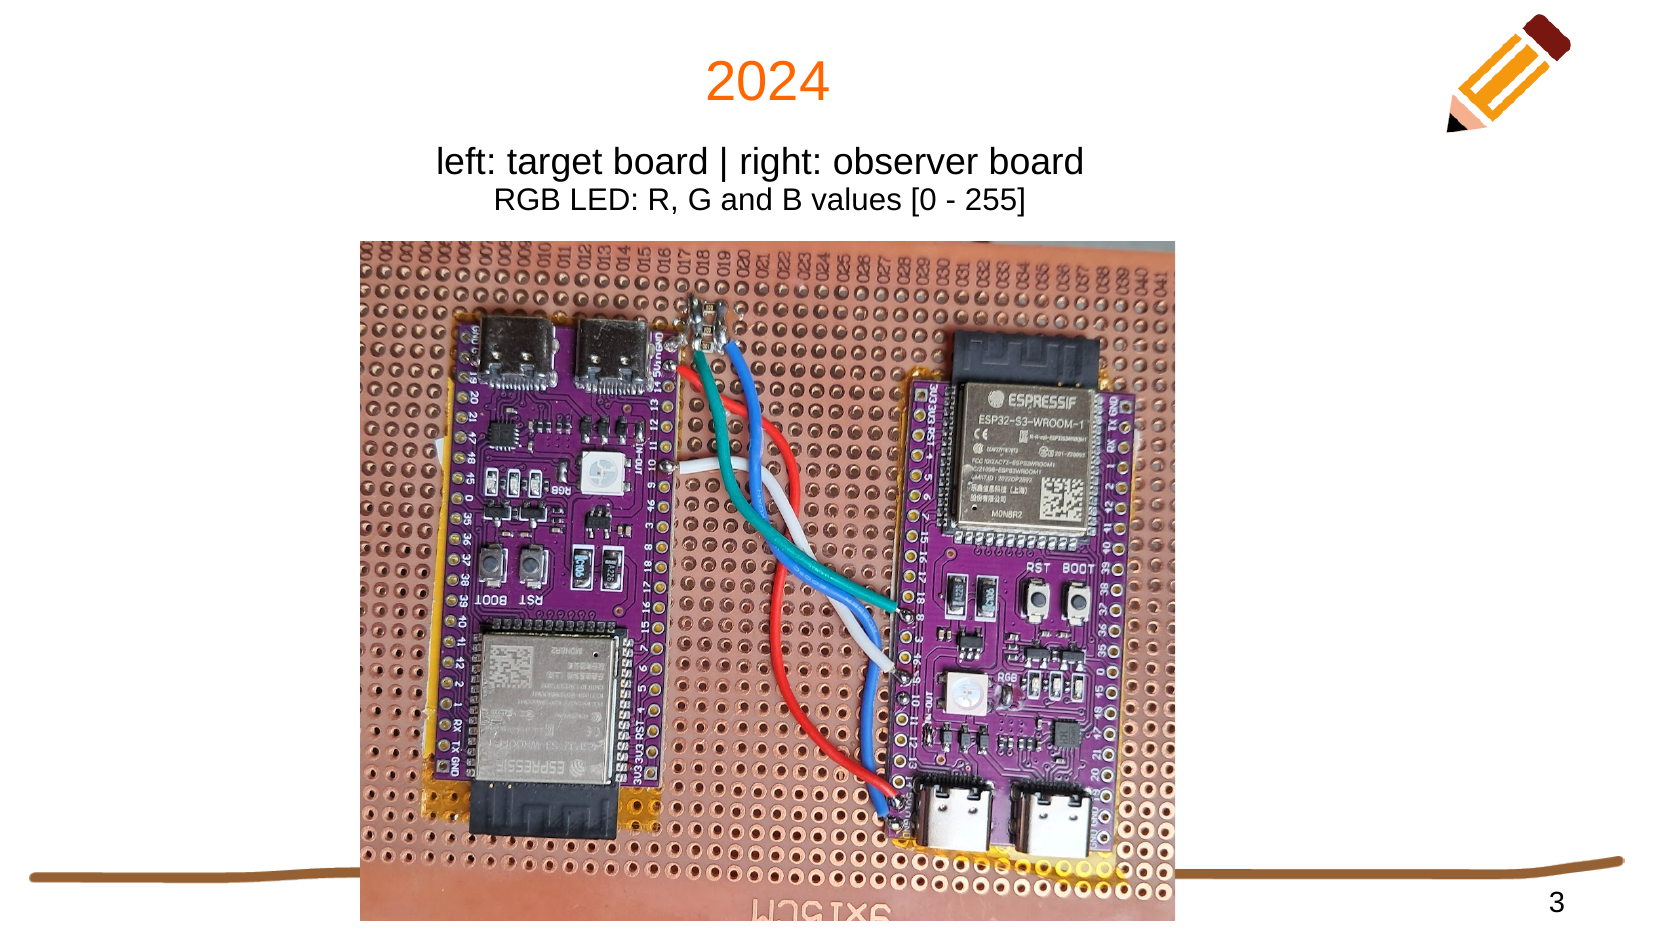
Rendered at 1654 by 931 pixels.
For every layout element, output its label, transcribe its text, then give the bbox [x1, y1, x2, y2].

picture [29, 241, 1625, 921]
picture [1446, 14, 1571, 133]
text_box left: target board | right: observer board RGB LED: R, G and B values [0 - 255] [421, 132, 1100, 225]
title 2024 [88, 29, 1447, 133]
